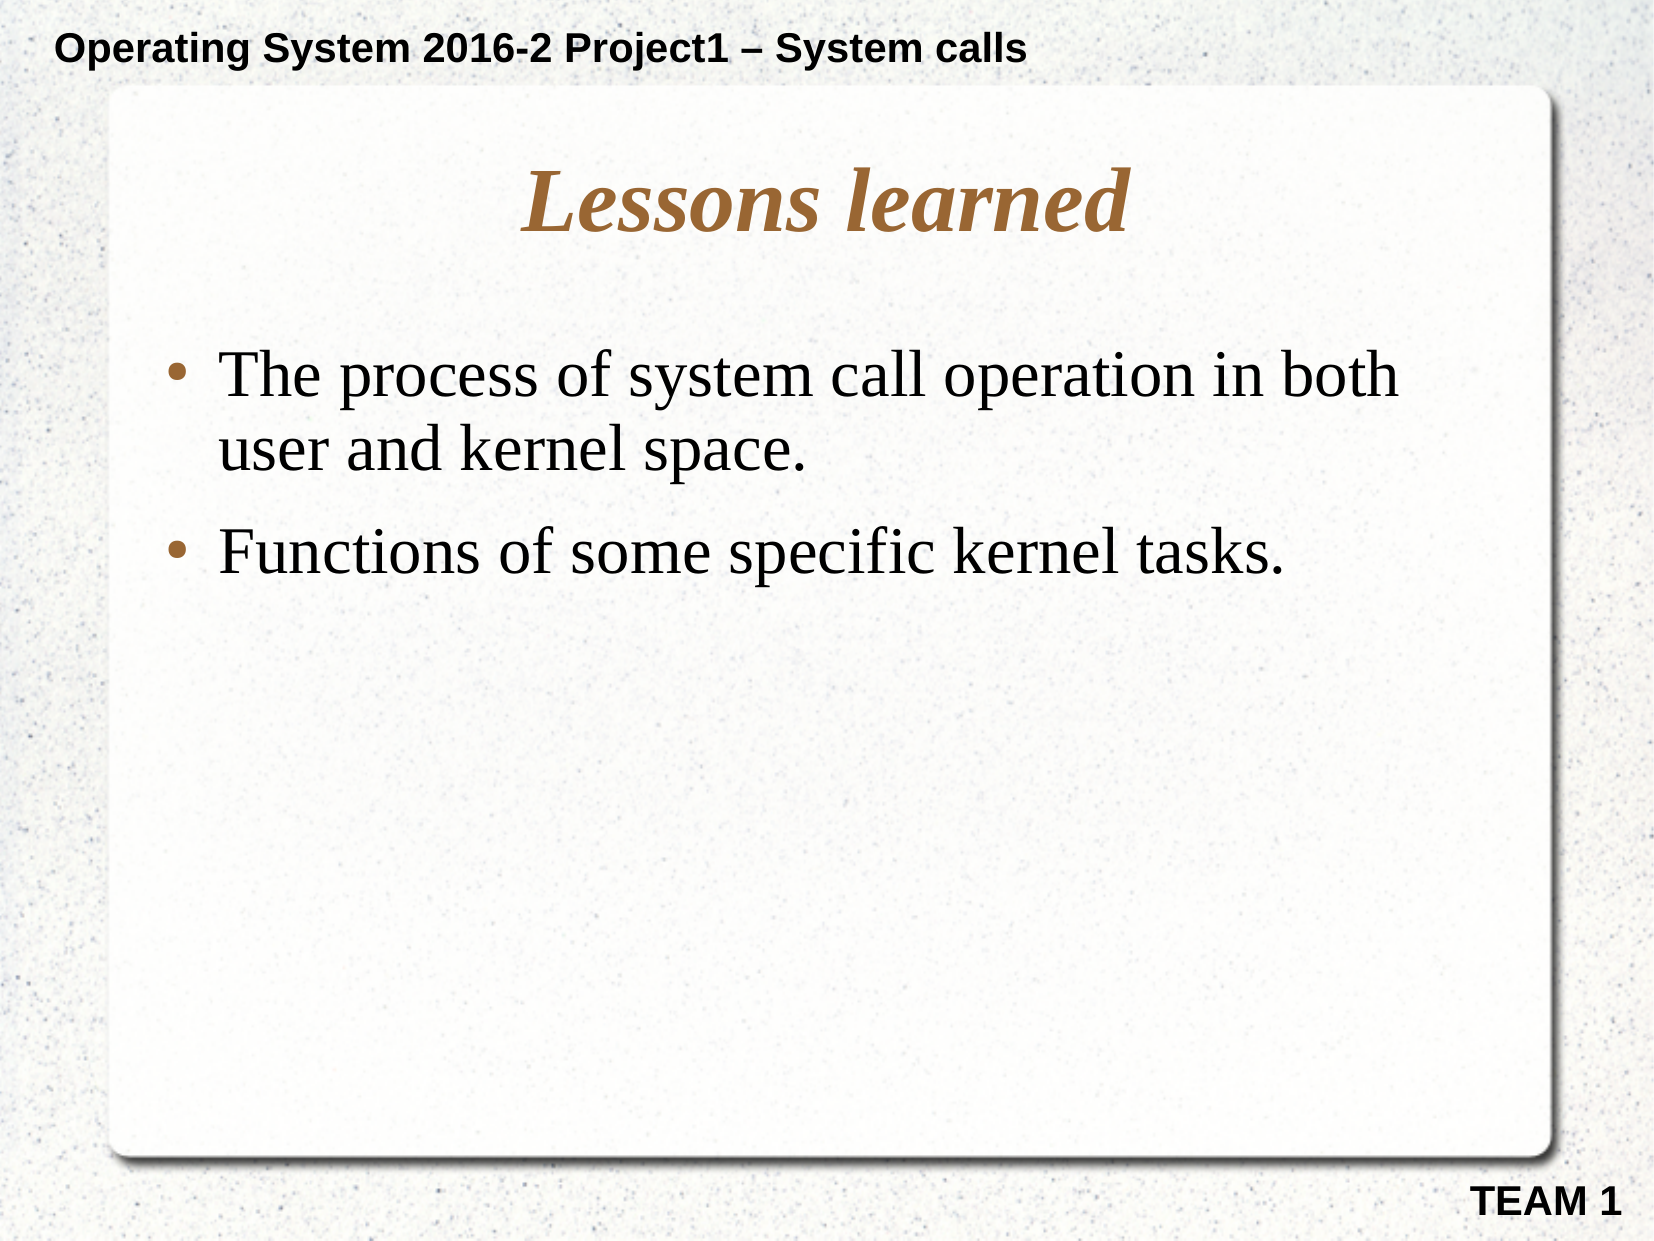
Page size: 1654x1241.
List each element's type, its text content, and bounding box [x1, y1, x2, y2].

text_box TEAM 1 [1455, 1170, 1651, 1232]
picture [0, 0, 1654, 1241]
title Lessons learned [118, 96, 1536, 304]
text_box Operating System 2016-2 Project1 – System calls [39, 16, 1195, 79]
list The process of system call operation in both user and kernel space. Functions of some specific kernel tasks. [147, 336, 1506, 1056]
